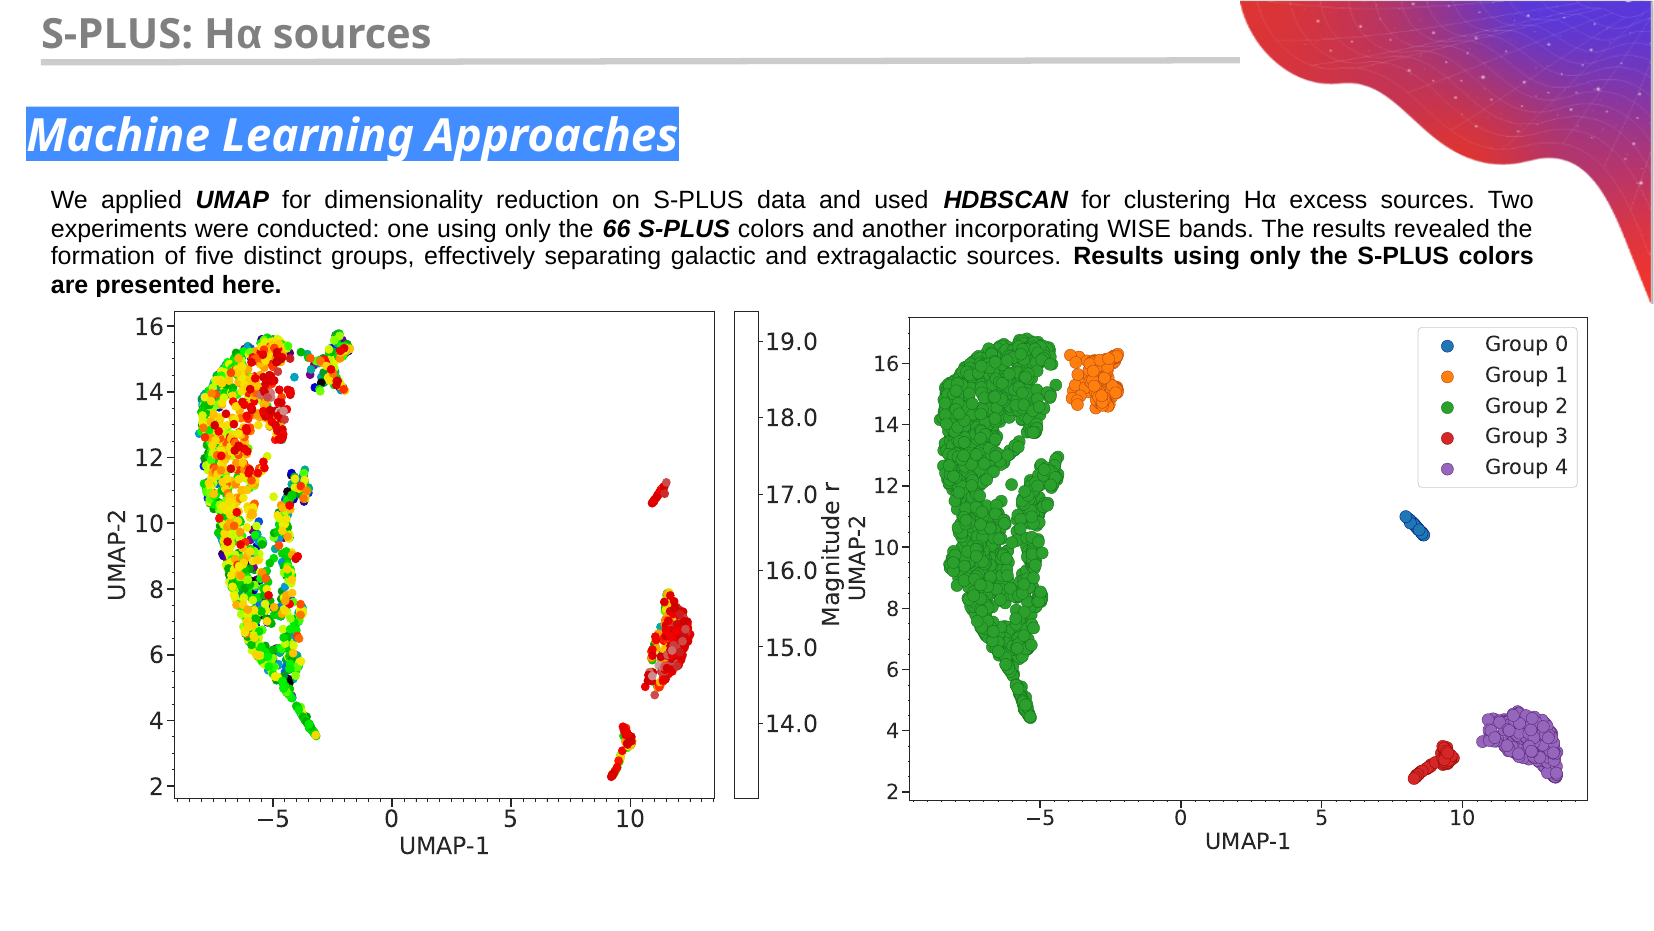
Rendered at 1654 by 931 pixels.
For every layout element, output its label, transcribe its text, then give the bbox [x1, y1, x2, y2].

text_box We applied UMAP for dimensionality reduction on S-PLUS data and used HDBSCAN for clustering Hα excess sources. Two experiments were conducted: one using only the 66 S-PLUS colors and another incorporating WISE bands. The results revealed the formation of five distinct groups, effectively separating galactic and extragalactic sources. Results using only the S-PLUS colors are presented here. [36, 178, 1550, 306]
picture [1240, 0, 1654, 304]
picture [92, 297, 1594, 869]
text_box Machine Learning Approaches [26, 106, 679, 161]
text_box S-PLUS: Hα sources [26, 0, 477, 72]
